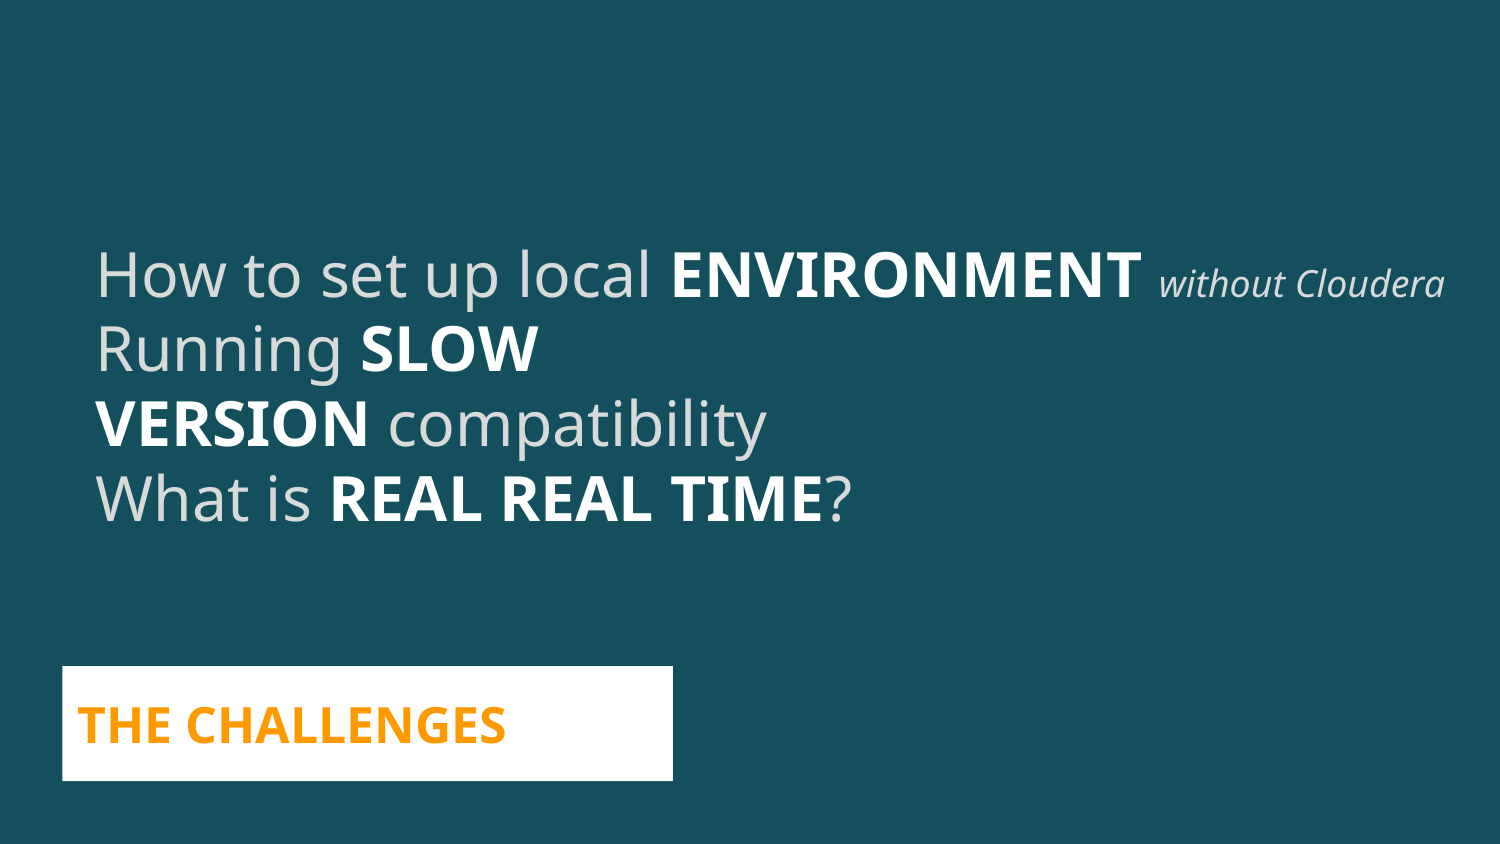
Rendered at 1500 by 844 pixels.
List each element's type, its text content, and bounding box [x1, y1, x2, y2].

title How to set up local ENVIRONMENT without Cloudera Running SLOW VERSION compatibility What is REAL REAL TIME? [80, 86, 1465, 758]
list THE CHALLENGES [62, 666, 673, 782]
